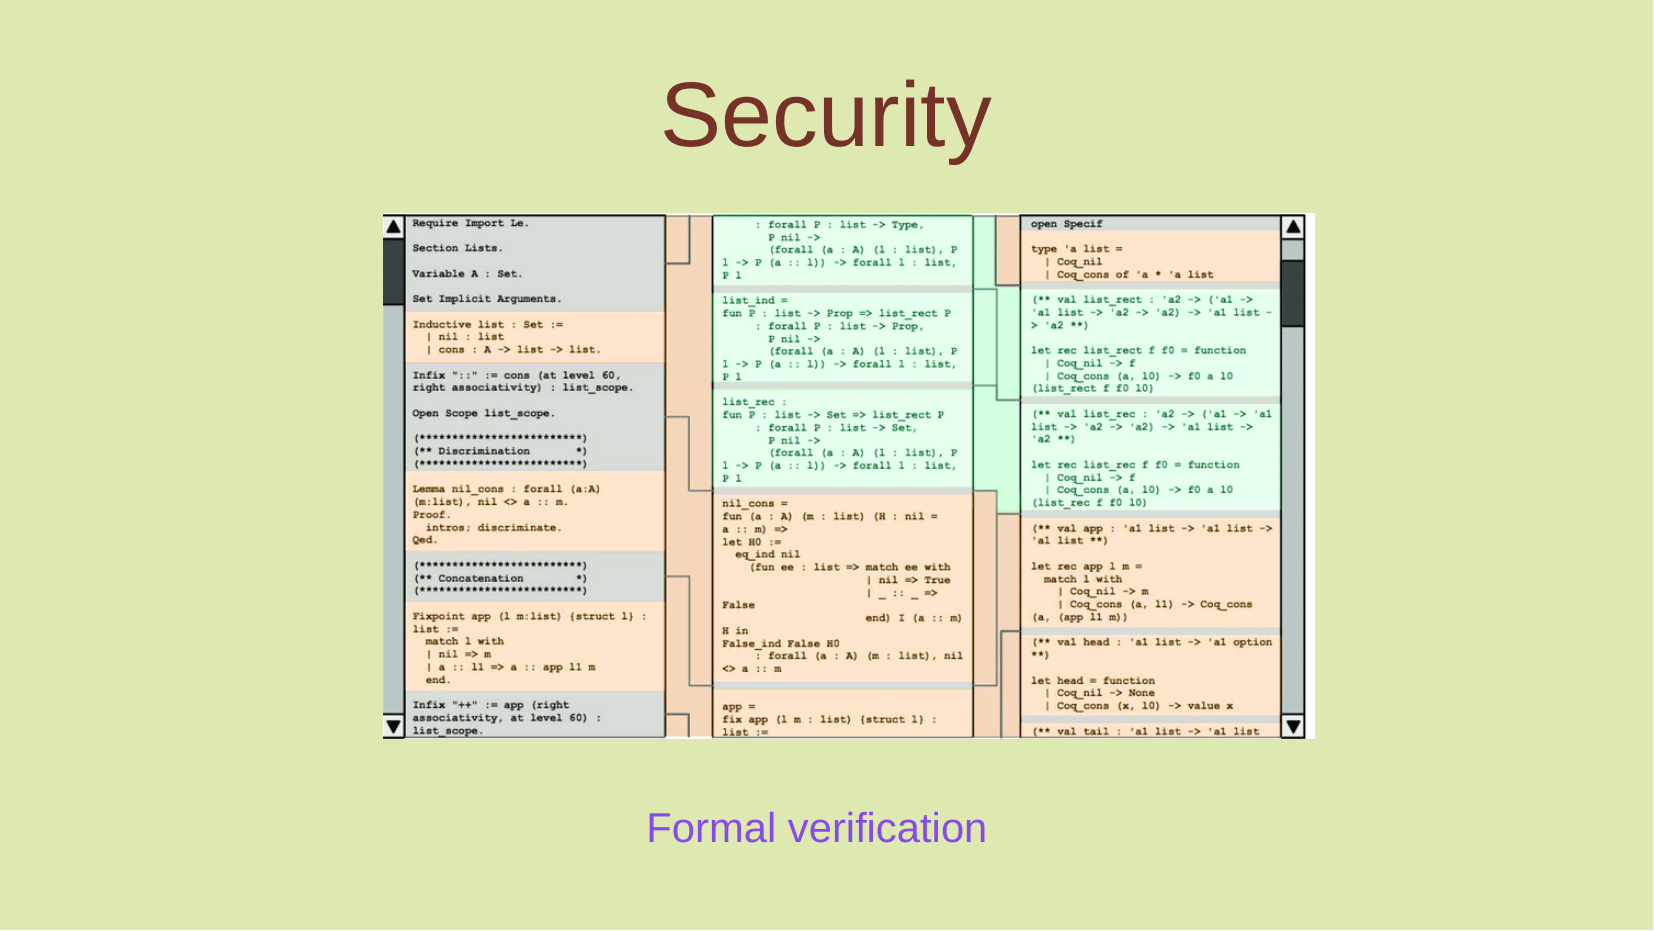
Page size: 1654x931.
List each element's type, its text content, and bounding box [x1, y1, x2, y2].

picture [383, 213, 1315, 739]
text_box Formal verification [600, 797, 1034, 859]
title Security [82, 37, 1571, 193]
